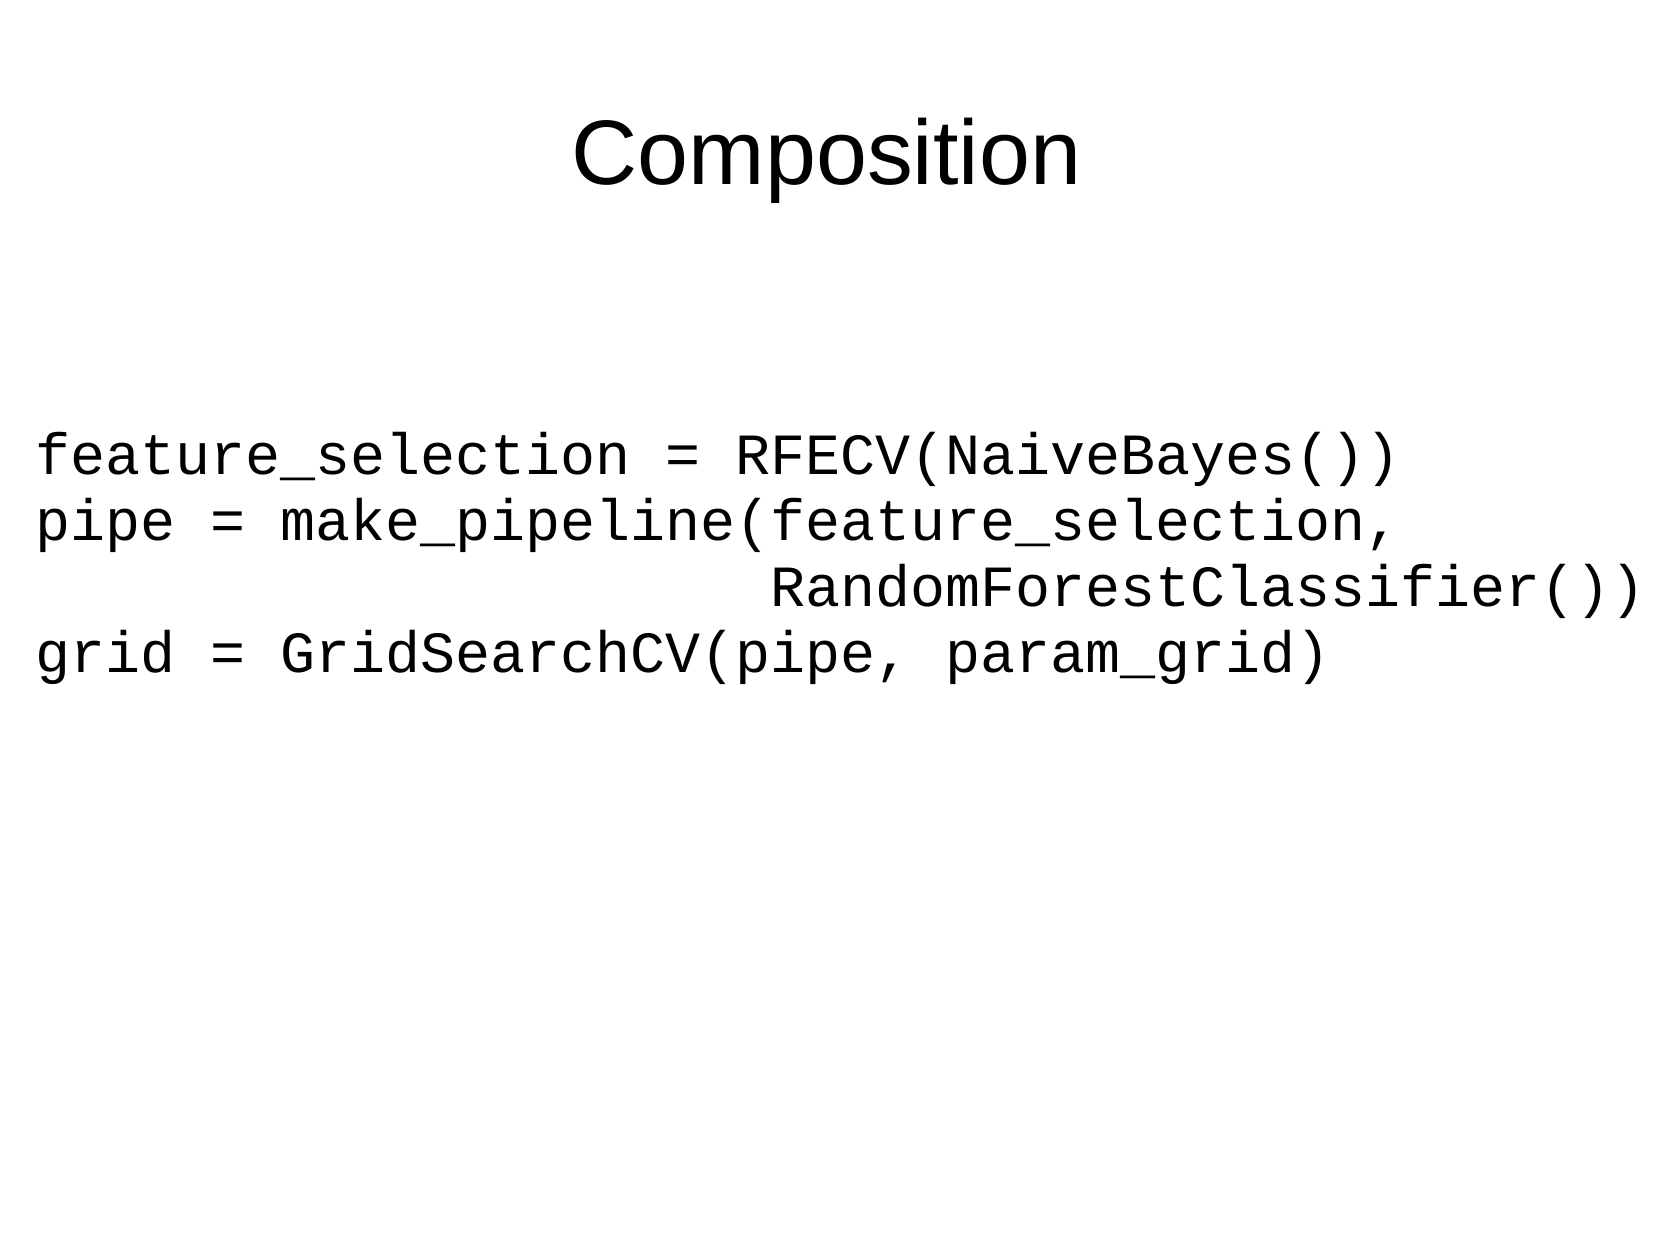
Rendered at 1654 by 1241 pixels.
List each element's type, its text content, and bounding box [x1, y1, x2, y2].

text_box feature_selection = RFECV(NaiveBayes()) pipe = make_pipeline(feature_selection, RandomForestClassifier()) grid = GridSearchCV(pipe, param_grid) [34, 360, 1646, 594]
title Composition [82, 49, 1571, 257]
